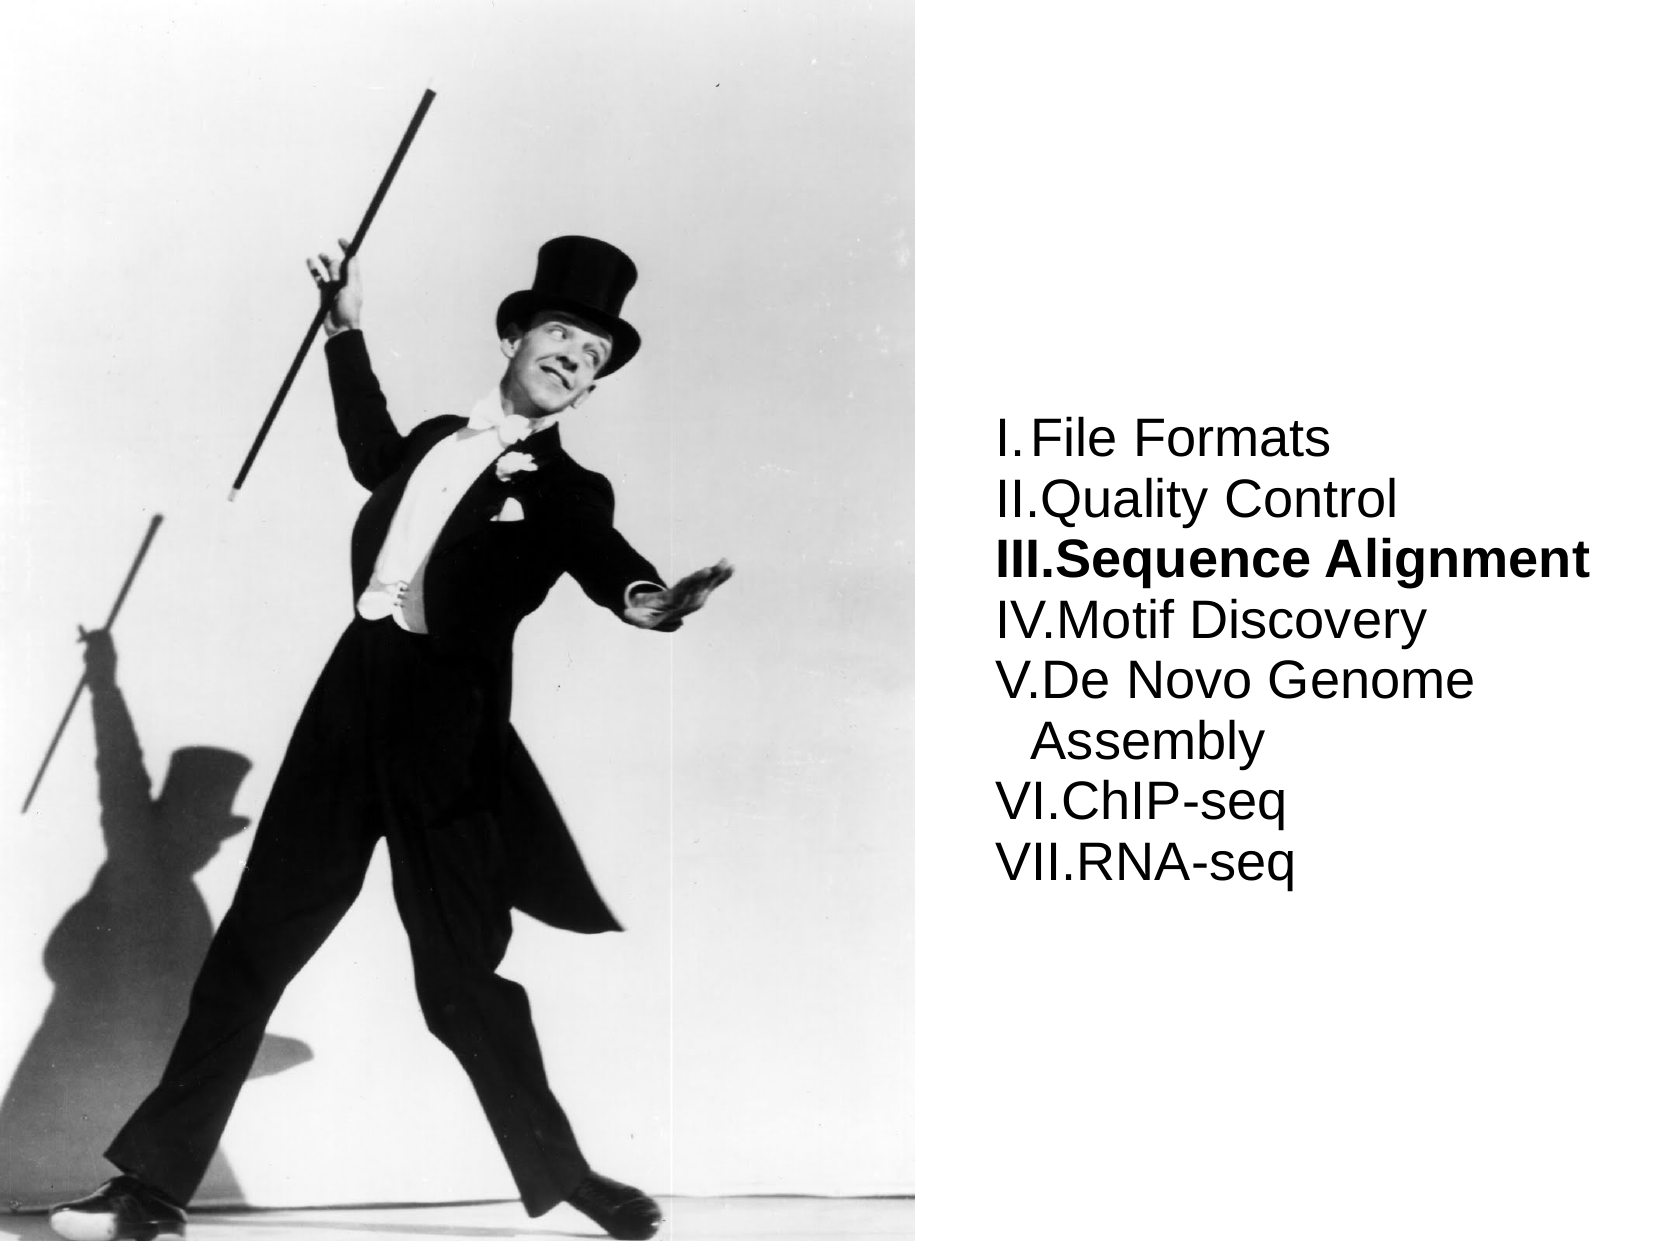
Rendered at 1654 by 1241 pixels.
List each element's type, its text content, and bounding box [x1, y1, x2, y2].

picture [0, 0, 915, 1241]
subtitle File Formats Quality Control Sequence Alignment Motif Discovery De Novo Genome Assembly ChIP-seq RNA-seq [960, 290, 1636, 1010]
